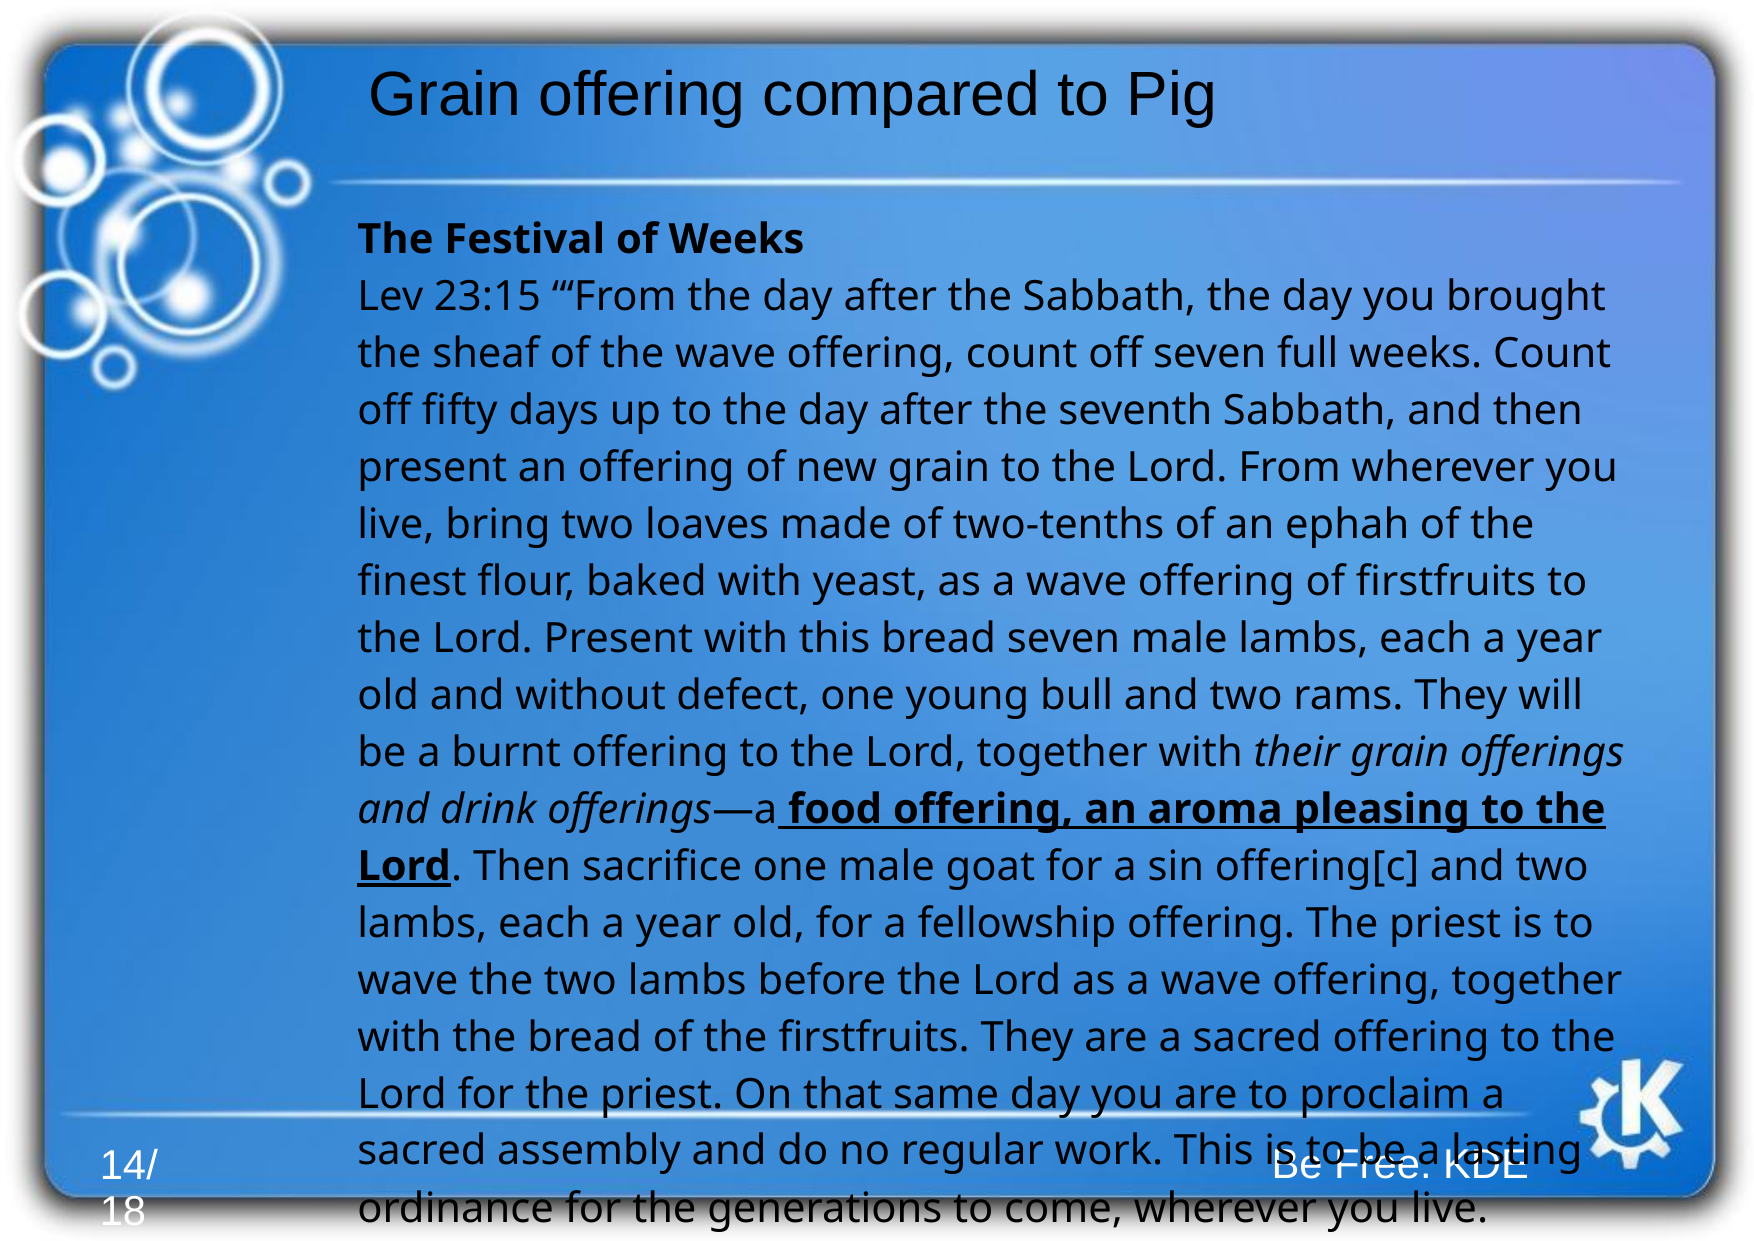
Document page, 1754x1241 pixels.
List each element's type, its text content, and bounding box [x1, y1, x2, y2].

title Grain offering compared to Pig [354, 51, 1653, 176]
picture [0, 0, 1754, 1241]
list The Festival of Weeks Lev 23:15 “‘From the day after the Sabbath, the day you brought the sheaf of the wave offering, count off seven full weeks. Count off fifty days up to the day after the seventh Sabbath, and then present an offering of new grain to the Lord. From wherever you live, bring two loaves made of two-tenths of an ephah of the finest flour, baked with yeast, as a wave offering of firstfruits to the Lord. Present with this bread seven male lambs, each a year old and without defect, one young bull and two rams. They will be a burnt offering to the Lord, together with their grain offerings and drink offerings—a food offering, an aroma pleasing to the Lord. Then sacrifice one male goat for a sin offering[c] and two lambs, each a year old, for a fellowship offering. The priest is to wave the two lambs before the Lord as a wave offering, together with the bread of the firstfruits. They are a sacred offering to the Lord for the priest. On that same day you are to proclaim a sacred assembly and do no regular work. This is to be a lasting ordinance for the generations to come, wherever you live. The grain offering itself and the the lambs, and bulls are NOT abominable. It is the MIXTURE - the lack of OBEDIENCE that makes sacrifice VAIN. [342, 201, 1648, 1079]
